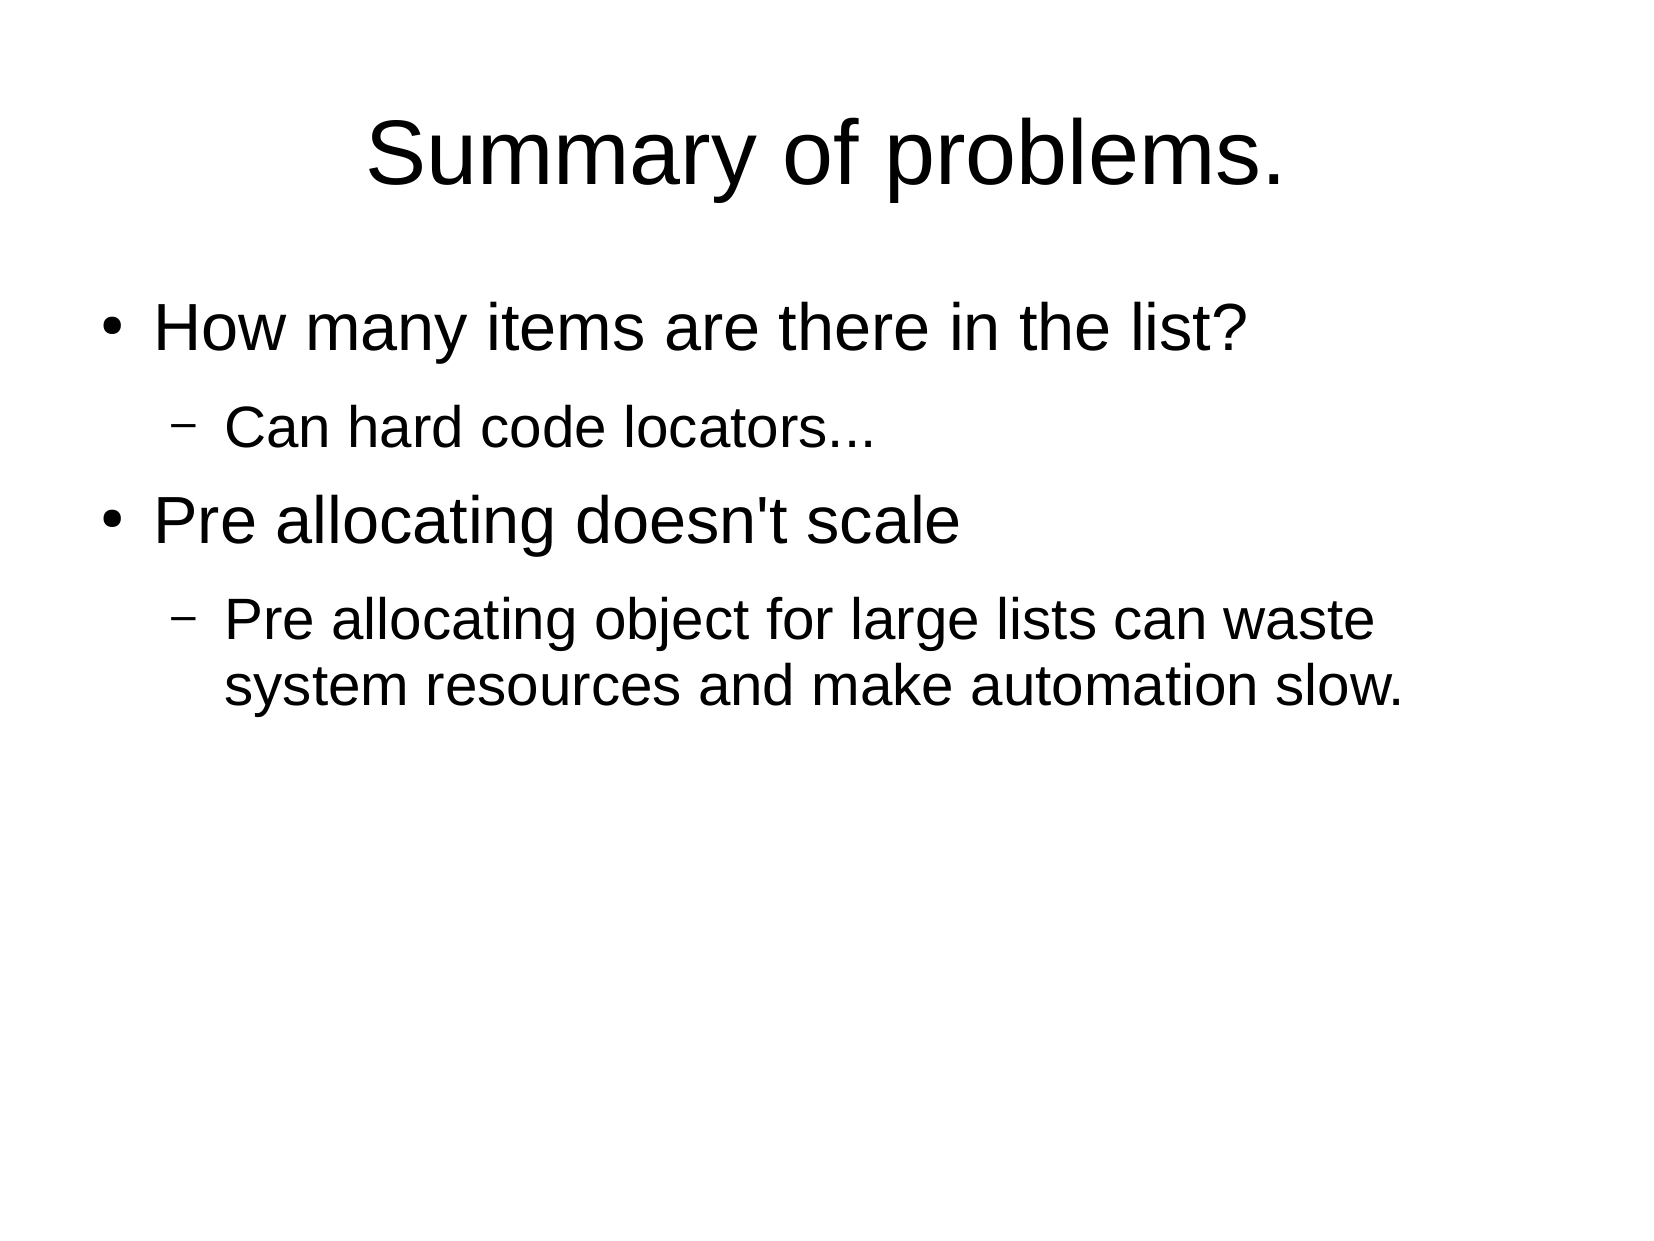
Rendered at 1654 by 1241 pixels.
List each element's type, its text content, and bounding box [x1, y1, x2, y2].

list How many items are there in the list? Can hard code locators... Pre allocating doesn't scale Pre allocating object for large lists can waste system resources and make automation slow. [82, 290, 1538, 1010]
title Summary of problems. [82, 49, 1571, 257]
